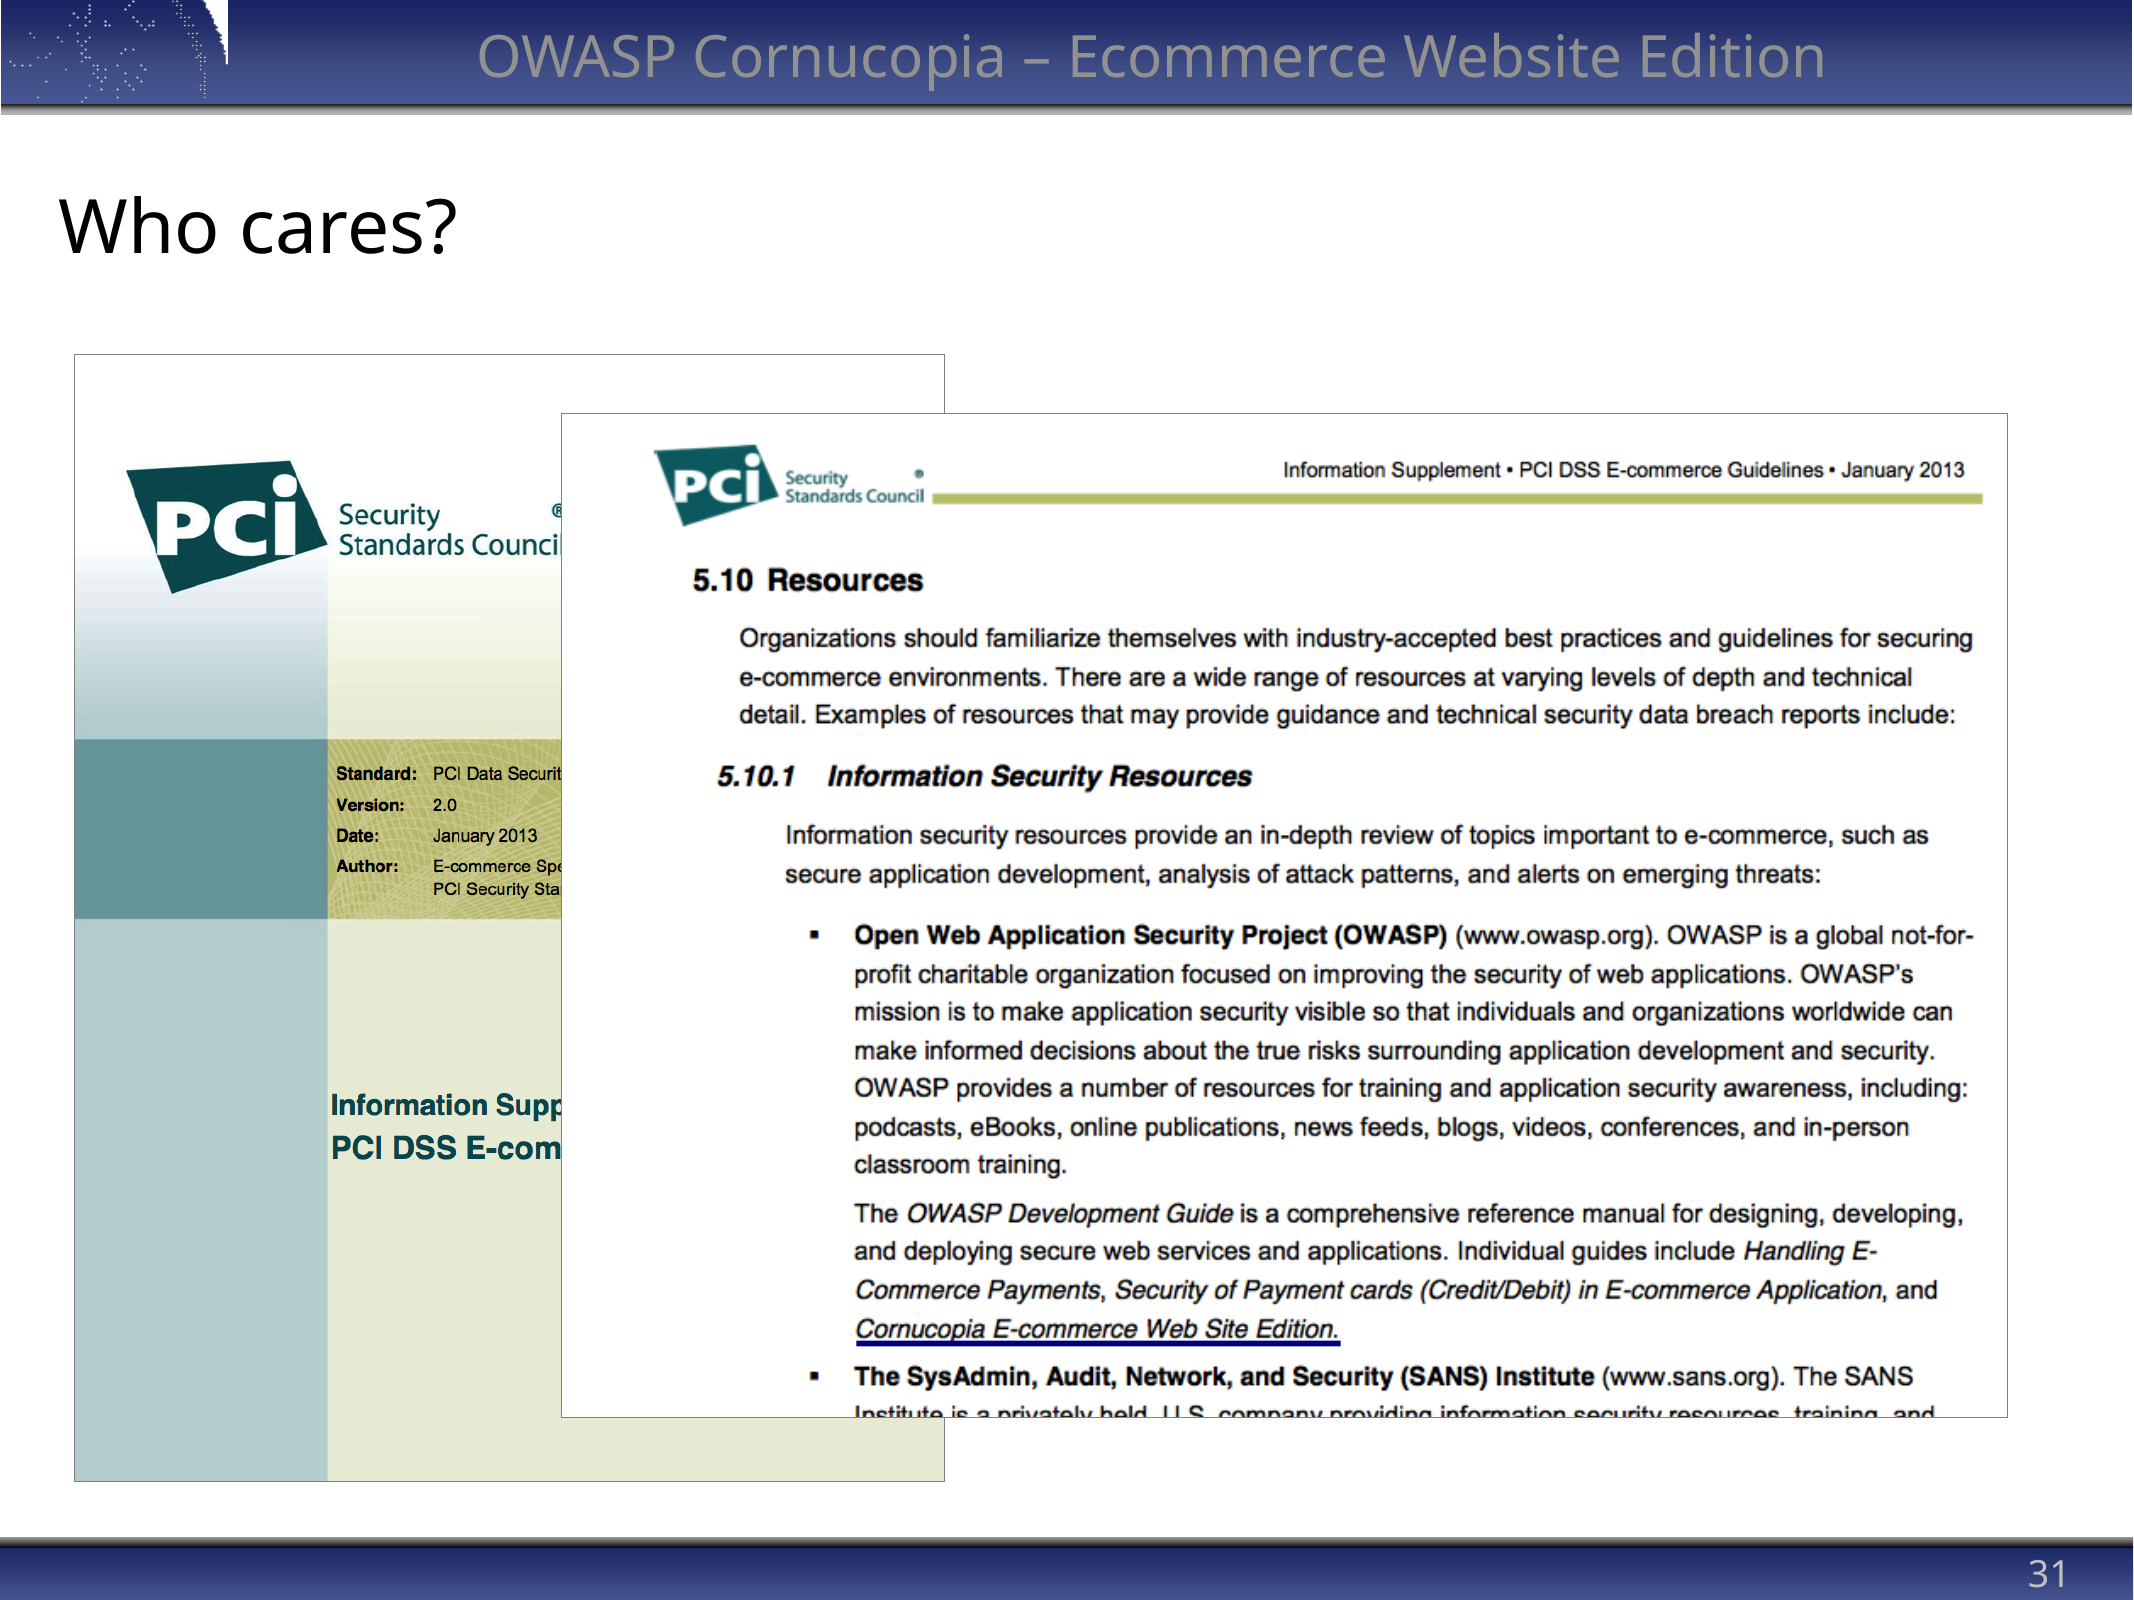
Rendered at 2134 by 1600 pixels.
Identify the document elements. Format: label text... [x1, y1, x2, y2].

text_box [856, 1340, 1341, 1347]
picture [74, 354, 2008, 1482]
title Who cares? [58, 124, 2126, 325]
